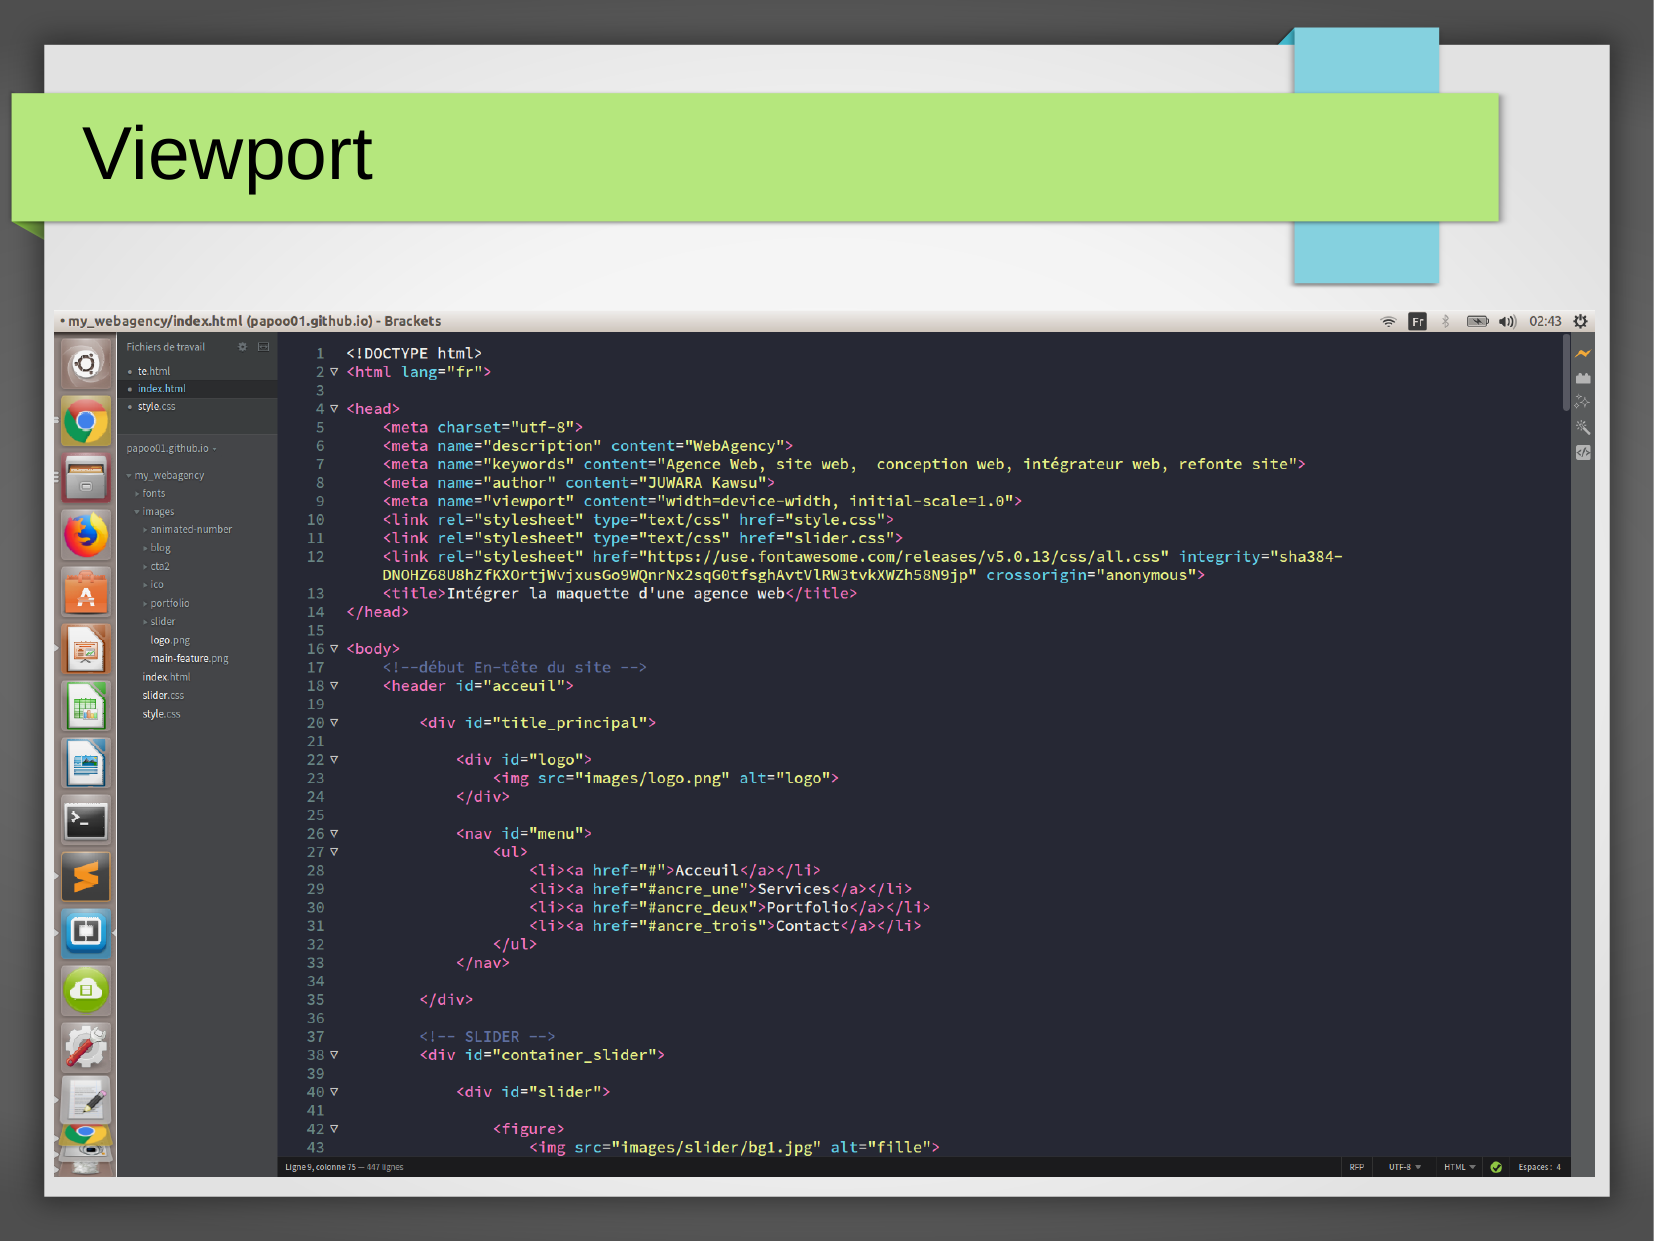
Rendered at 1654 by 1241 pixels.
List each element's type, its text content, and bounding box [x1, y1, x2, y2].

title Viewport [82, 94, 1264, 213]
picture [0, 0, 1654, 1241]
